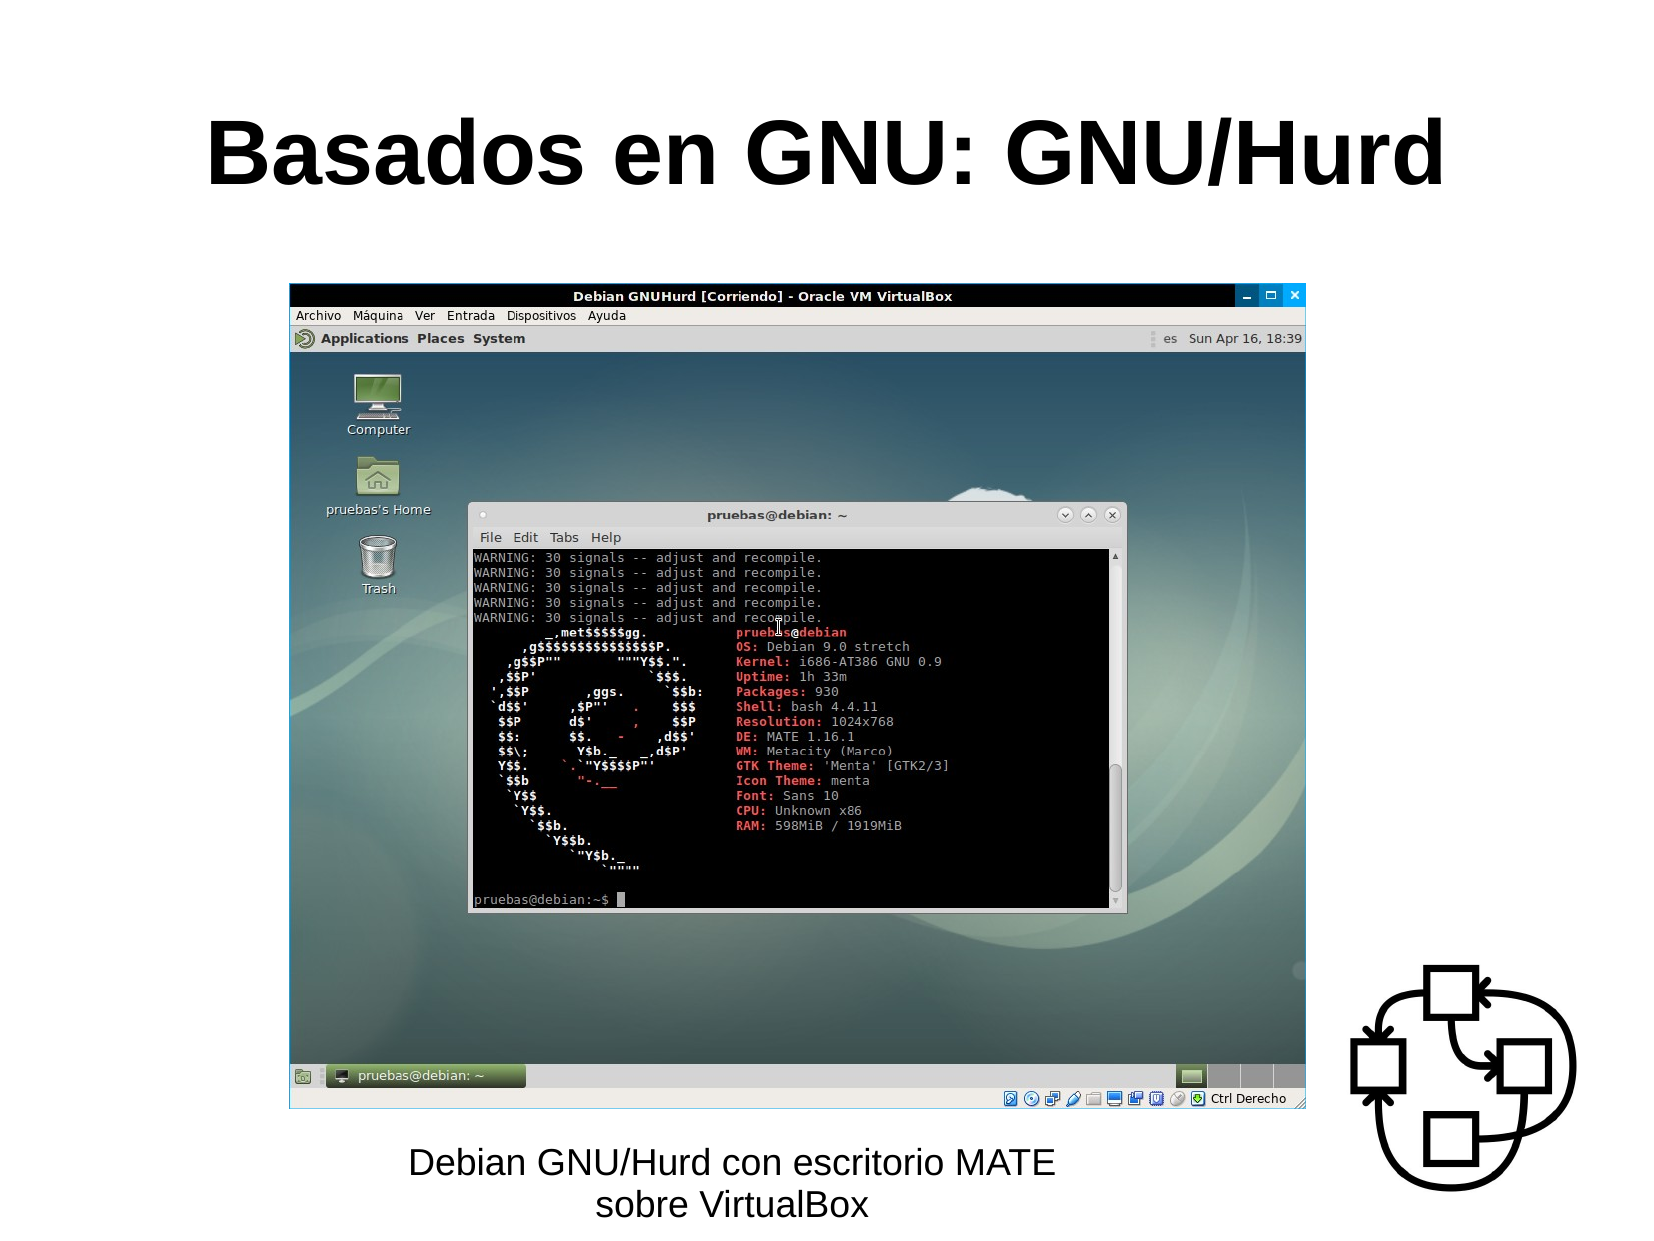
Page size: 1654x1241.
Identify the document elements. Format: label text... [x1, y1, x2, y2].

text_box Debian GNU/Hurd con escritorio MATE sobre VirtualBox [318, 1133, 1146, 1233]
picture [1292, 292, 1299, 298]
title Basados en GNU: GNU/Hurd [82, 49, 1571, 257]
picture [289, 283, 1646, 1200]
picture [1266, 291, 1276, 298]
